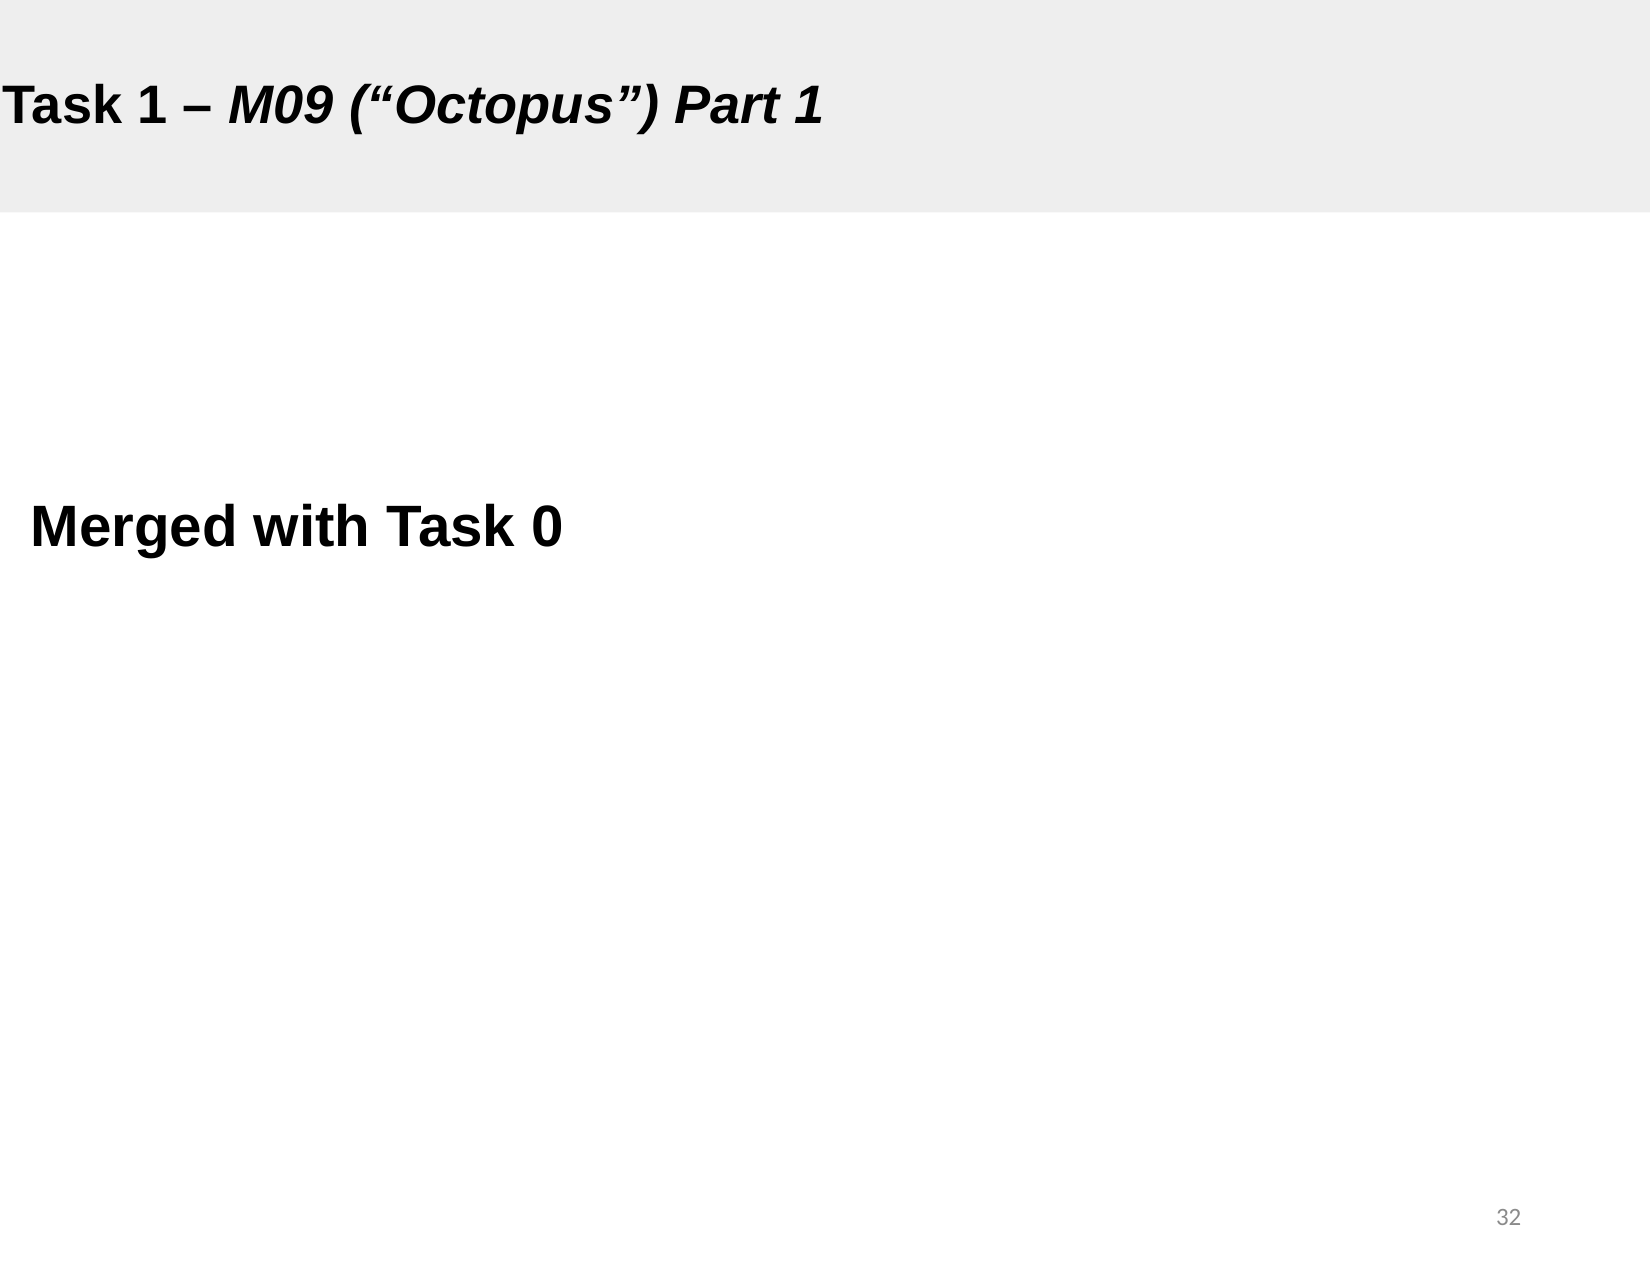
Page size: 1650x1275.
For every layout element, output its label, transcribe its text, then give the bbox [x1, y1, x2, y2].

title Task 1 – M09 (“Octopus”) Part 1 [0, 0, 1650, 213]
list Merged with Task 0 [30, 212, 1609, 1233]
